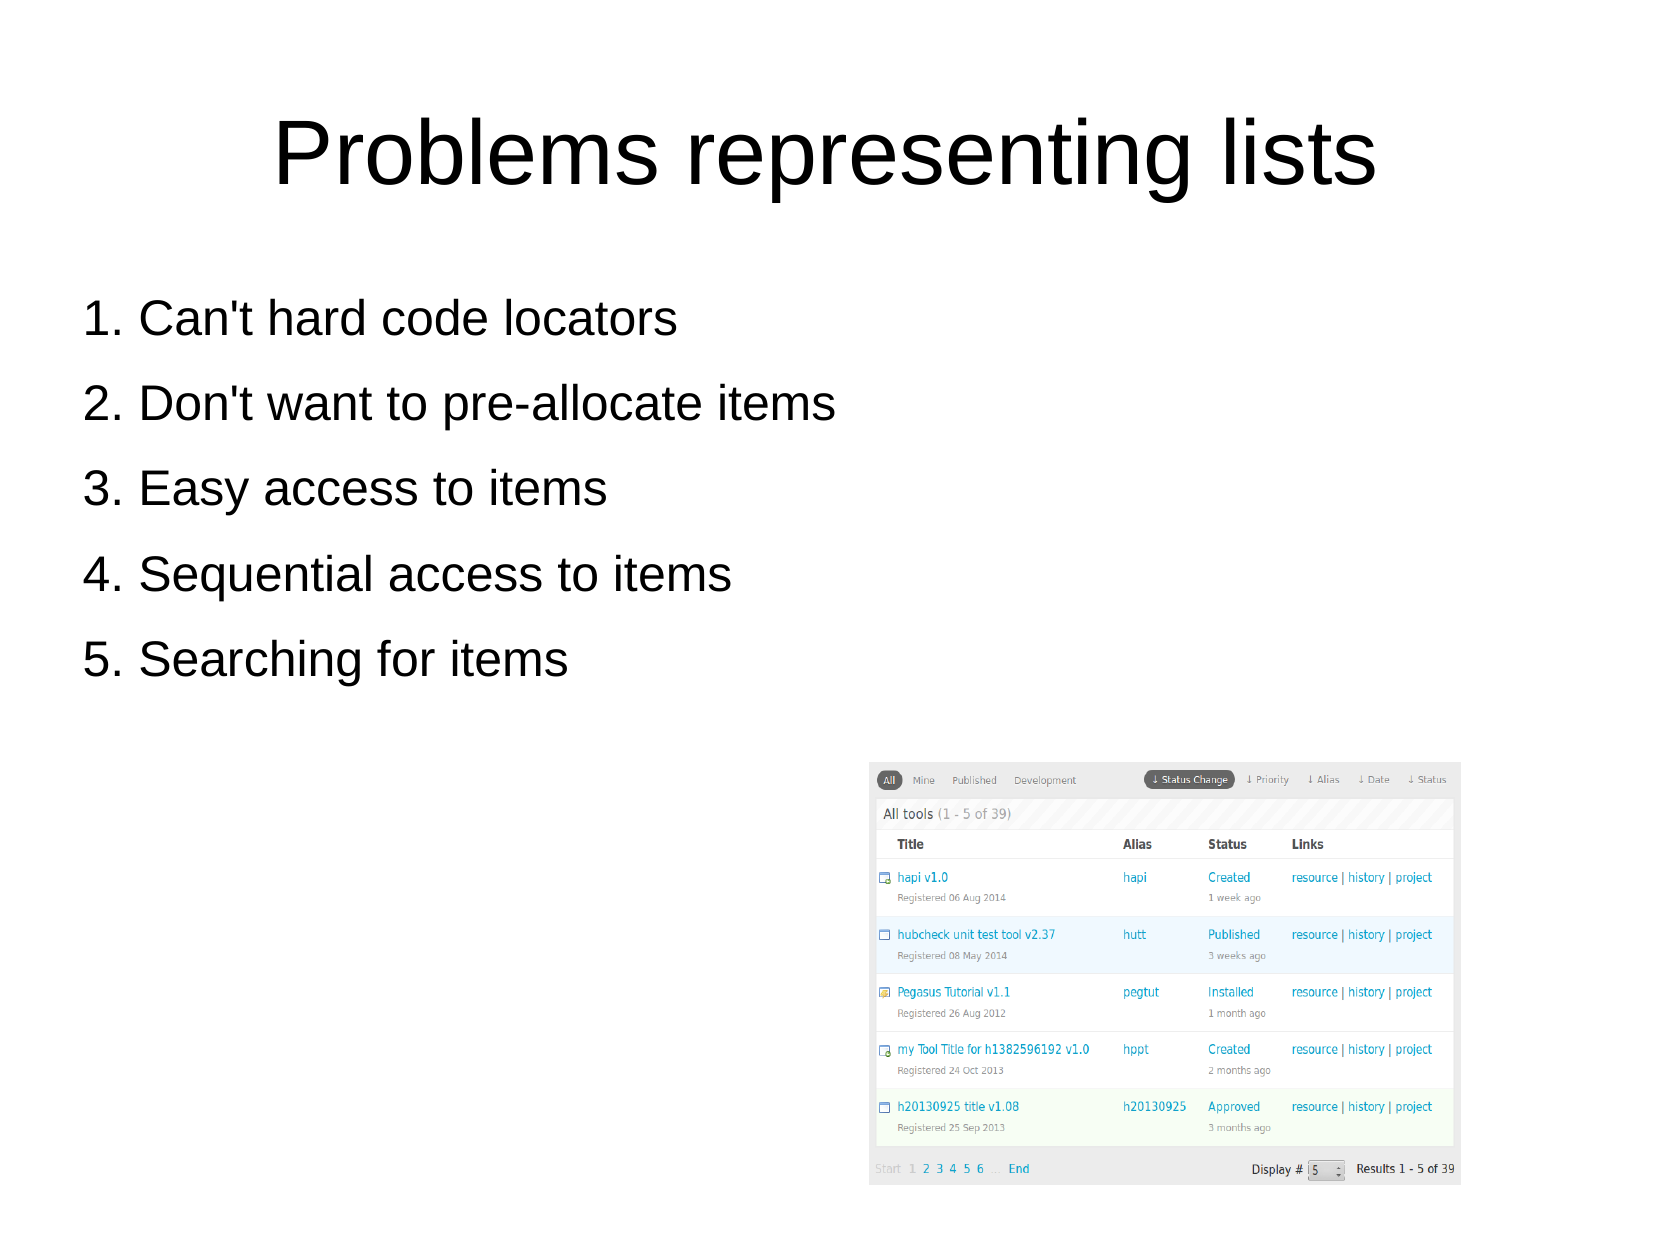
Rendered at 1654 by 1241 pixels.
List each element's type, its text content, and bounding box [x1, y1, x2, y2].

picture [869, 762, 1461, 1185]
list 1. Can't hard code locators 2. Don't want to pre-allocate items 3. Easy access to items 4. Sequential access to items 5. Searching for items [82, 290, 1538, 1010]
title Problems representing lists [82, 49, 1571, 257]
